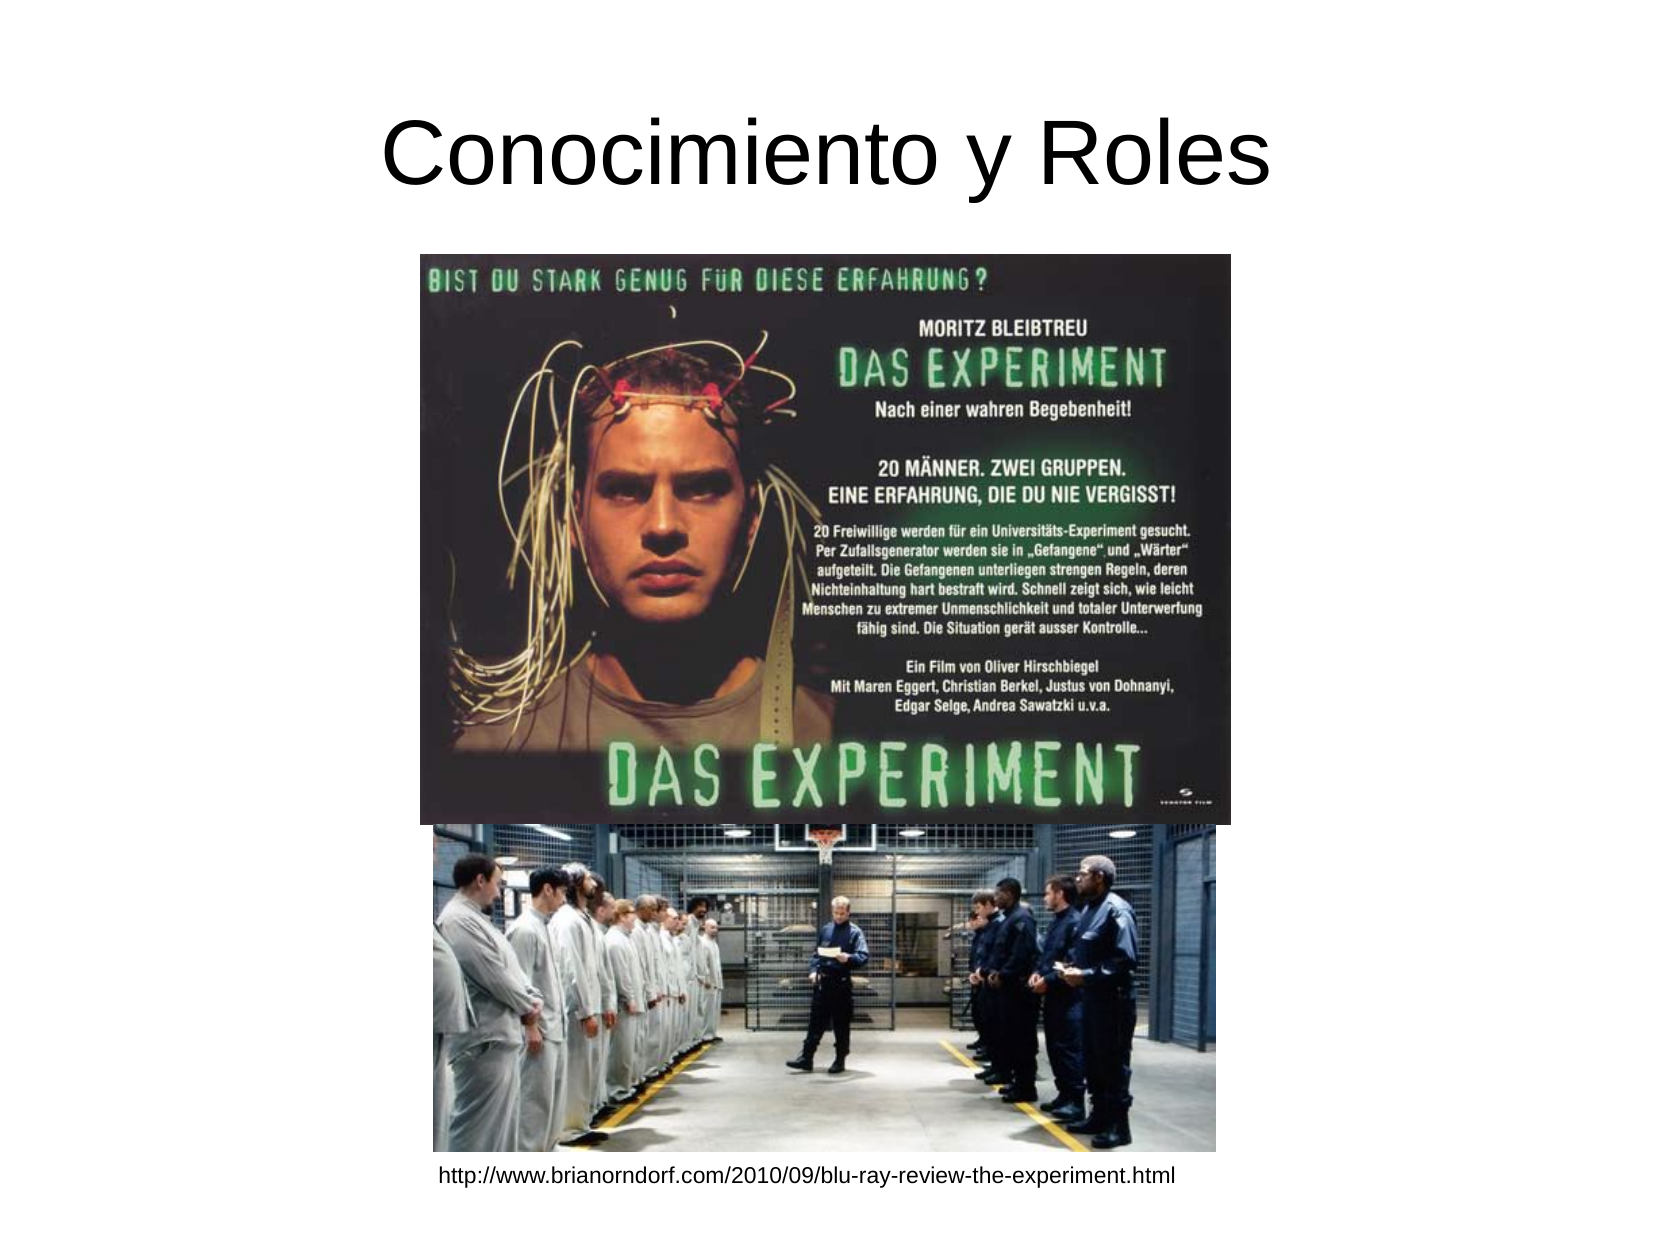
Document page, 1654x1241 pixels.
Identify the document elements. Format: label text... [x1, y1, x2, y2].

text_box http://www.brianorndorf.com/2010/09/blu-ray-review-the-experiment.html [423, 1155, 1654, 1212]
picture [420, 257, 1231, 1152]
title Conocimiento y Roles [82, 49, 1571, 257]
